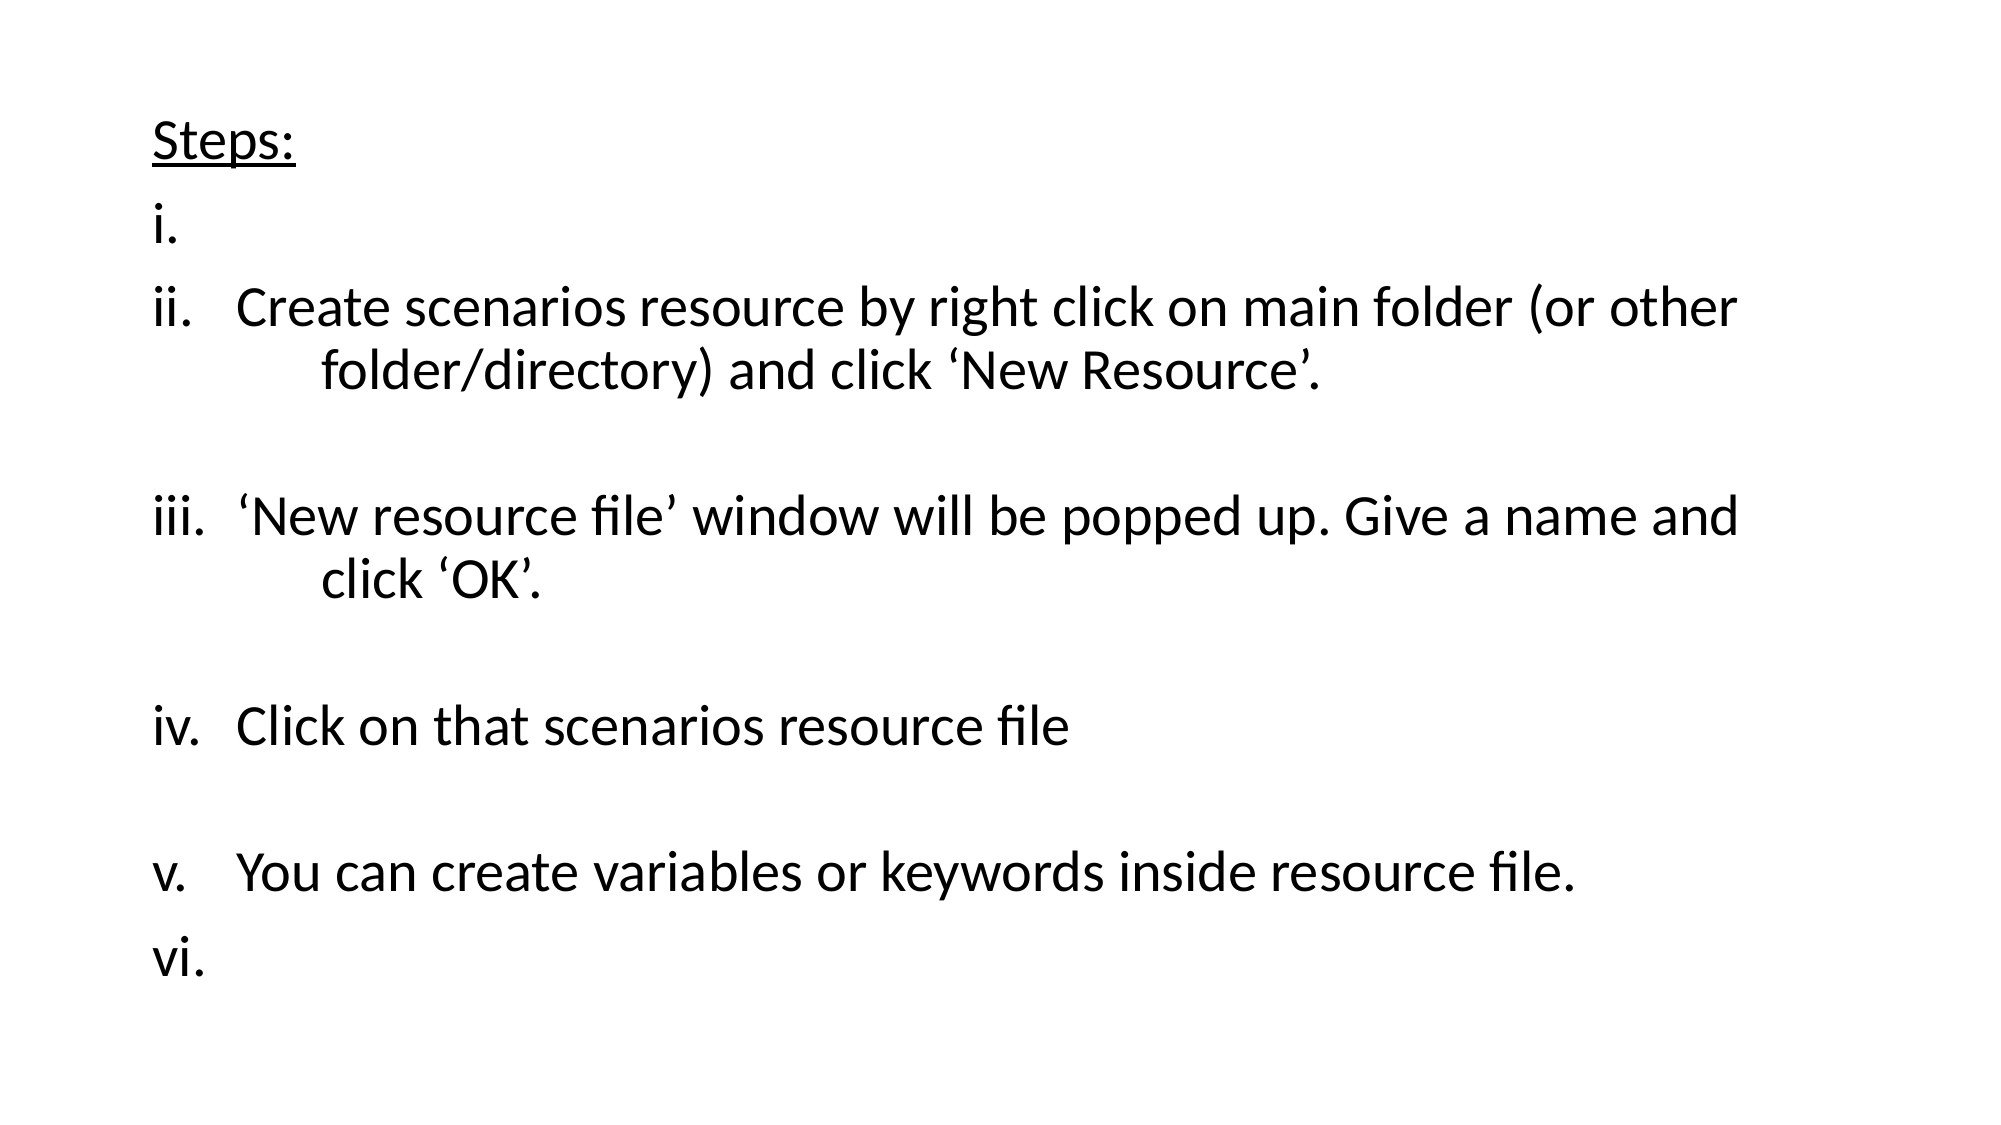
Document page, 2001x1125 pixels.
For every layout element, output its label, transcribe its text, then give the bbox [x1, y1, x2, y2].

list Steps: Create scenarios resource by right click on main folder (or other folder/directory) and click ‘New Resource’. ‘New resource file’ window will be popped up. Give a name and click ‘OK’. Click on that scenarios resource file You can create variables or keywords inside resource file. [137, 101, 1863, 1125]
